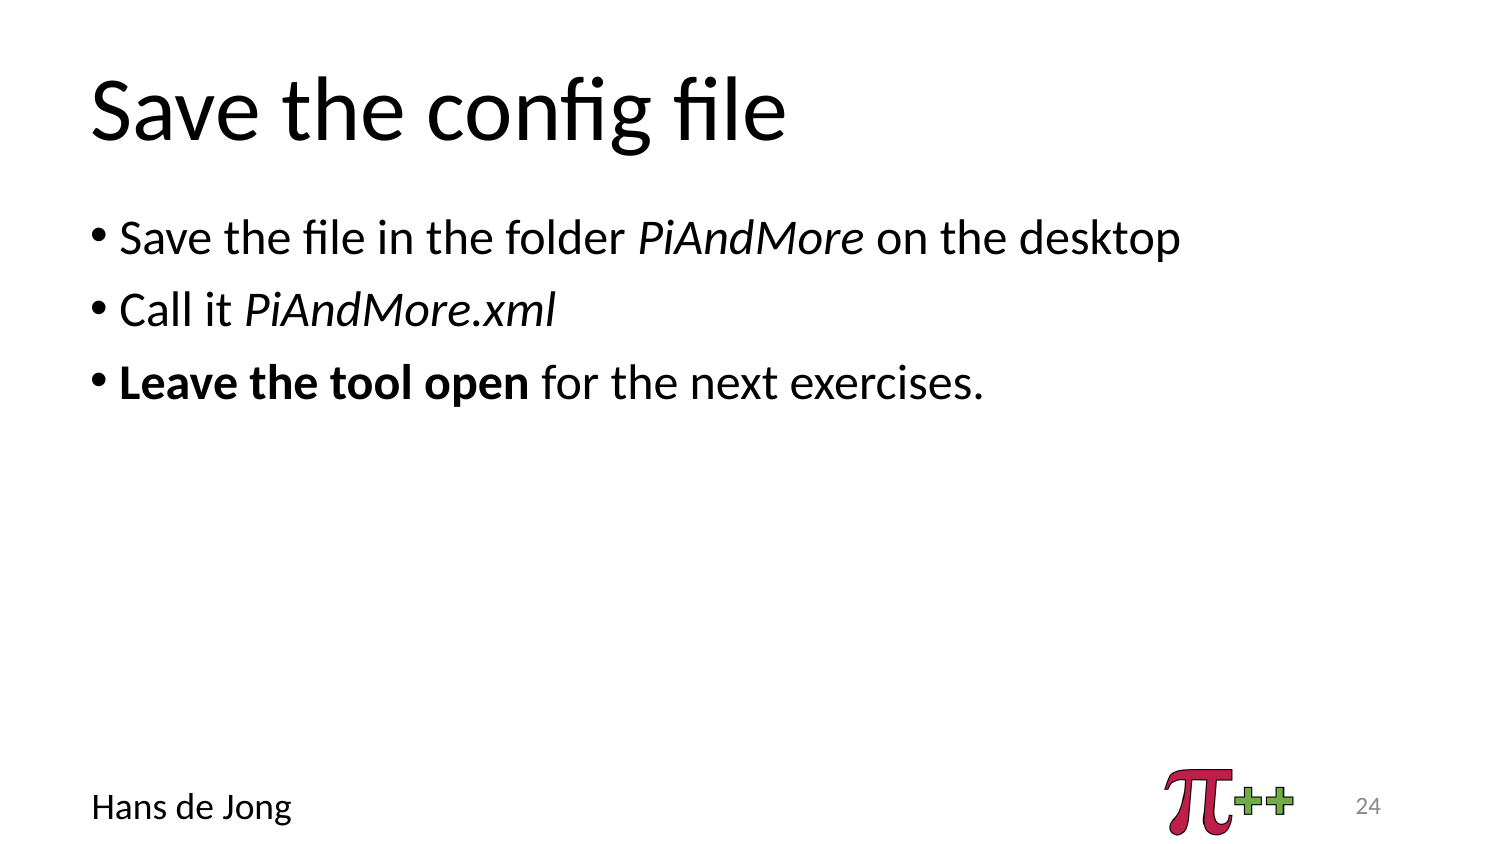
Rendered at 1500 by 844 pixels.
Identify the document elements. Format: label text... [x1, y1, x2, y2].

list Save the file in the folder PiAndMore on the desktop Call it PiAndMore.xml Leave the tool open for the next exercises. [75, 196, 1426, 754]
title Save the config file [75, 33, 1426, 175]
text_box 24 [1340, 782, 1426, 827]
